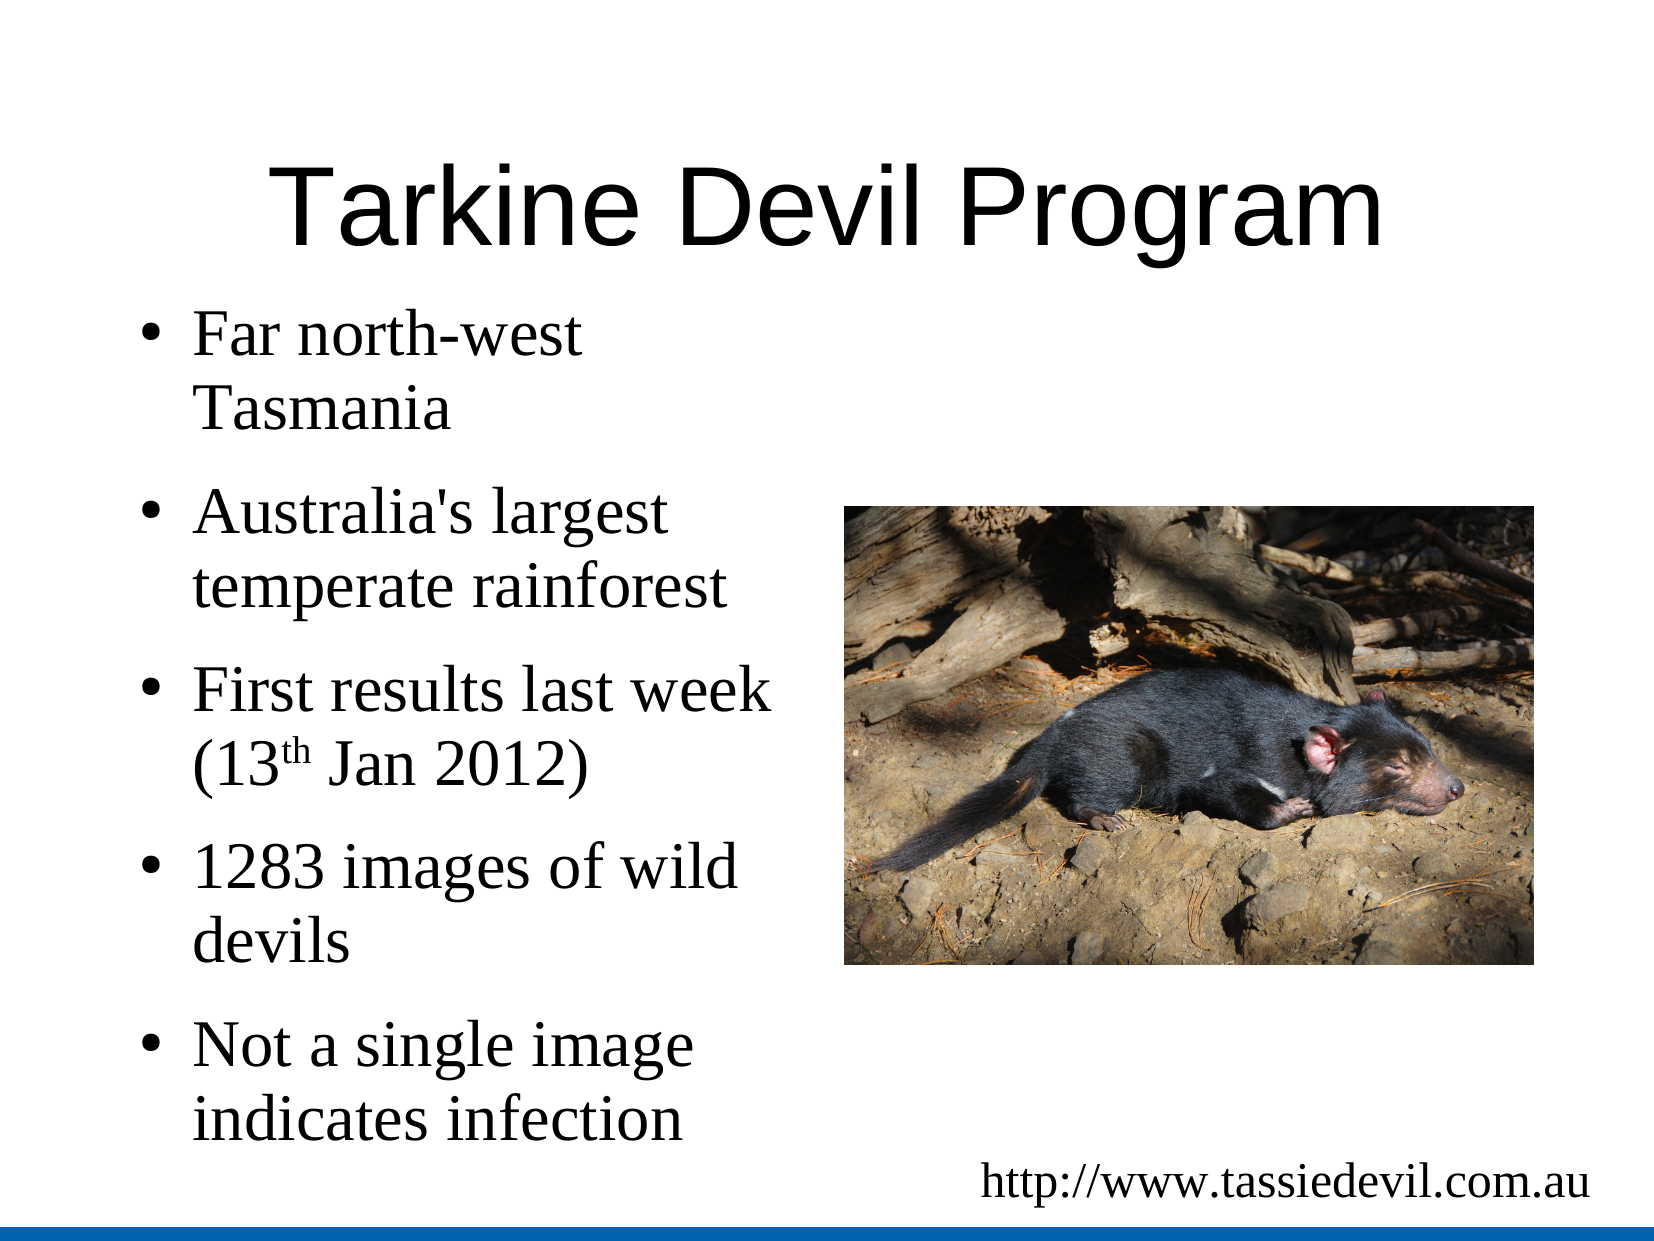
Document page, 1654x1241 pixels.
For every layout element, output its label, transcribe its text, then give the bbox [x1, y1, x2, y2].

text_box http://www.tassiedevil.com.au [980, 1153, 1592, 1214]
list Far north-west Tasmania Australia's largest temperate rainforest First results last week (13th Jan 2012) 1283 images of wild devils Not a single image indicates infection [121, 296, 811, 1225]
picture [844, 506, 1534, 965]
title Tarkine Devil Program [121, 102, 1533, 311]
